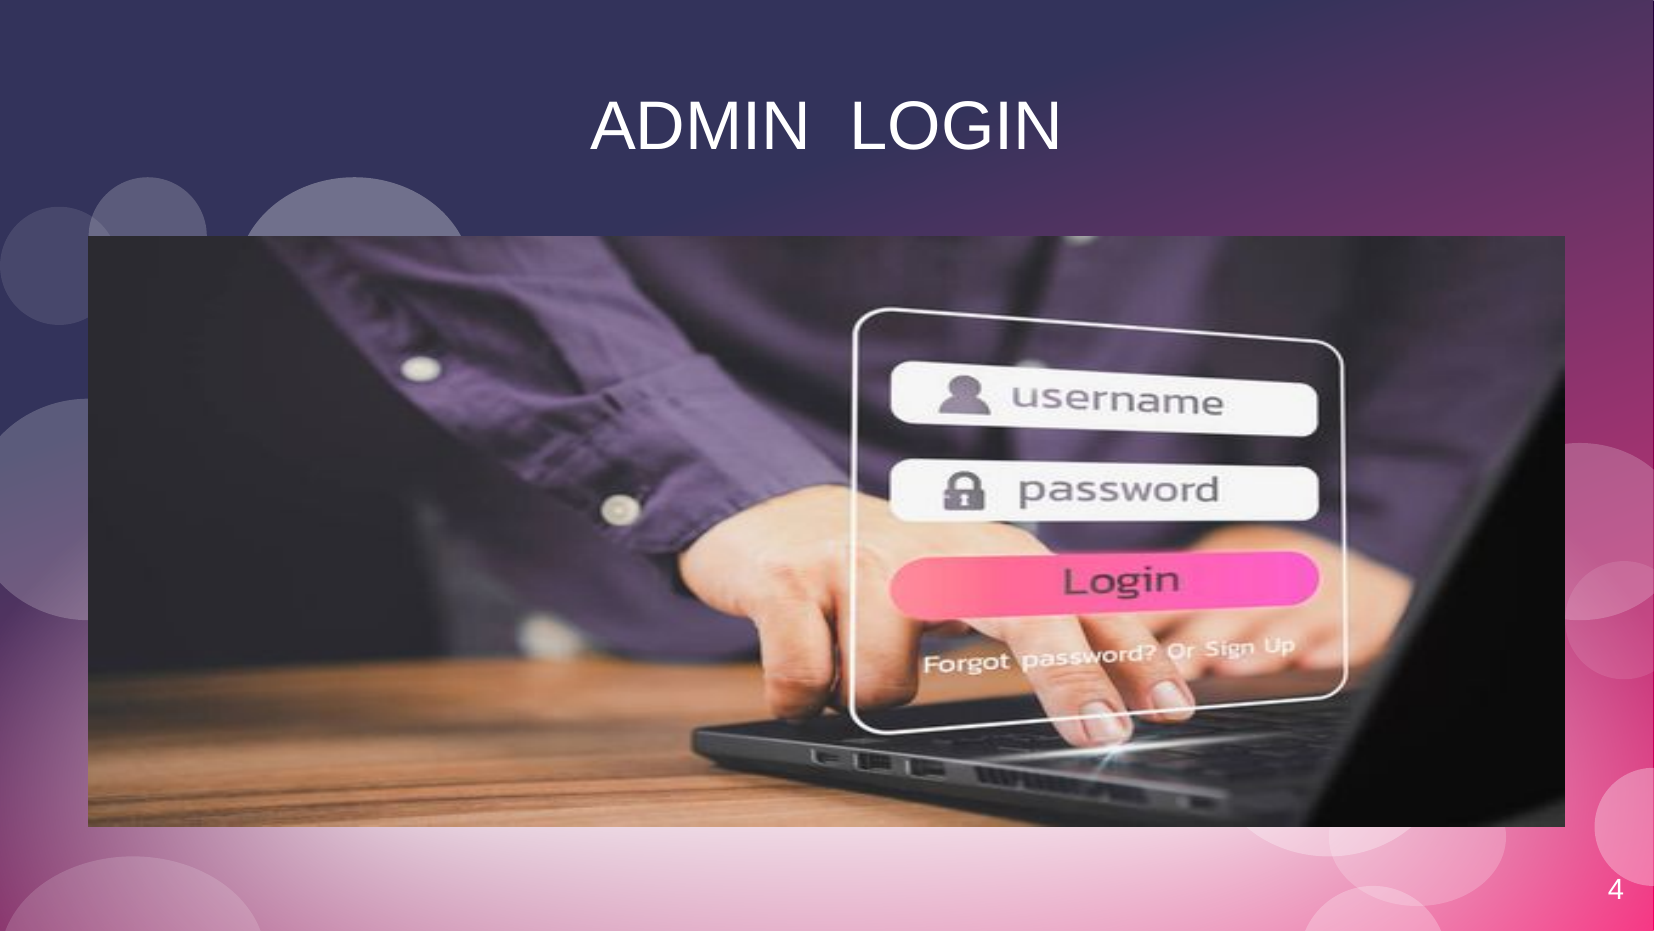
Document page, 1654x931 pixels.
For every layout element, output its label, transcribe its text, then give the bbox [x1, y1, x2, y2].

picture [88, 236, 1565, 827]
title ADMIN LOGIN [88, 44, 1565, 207]
